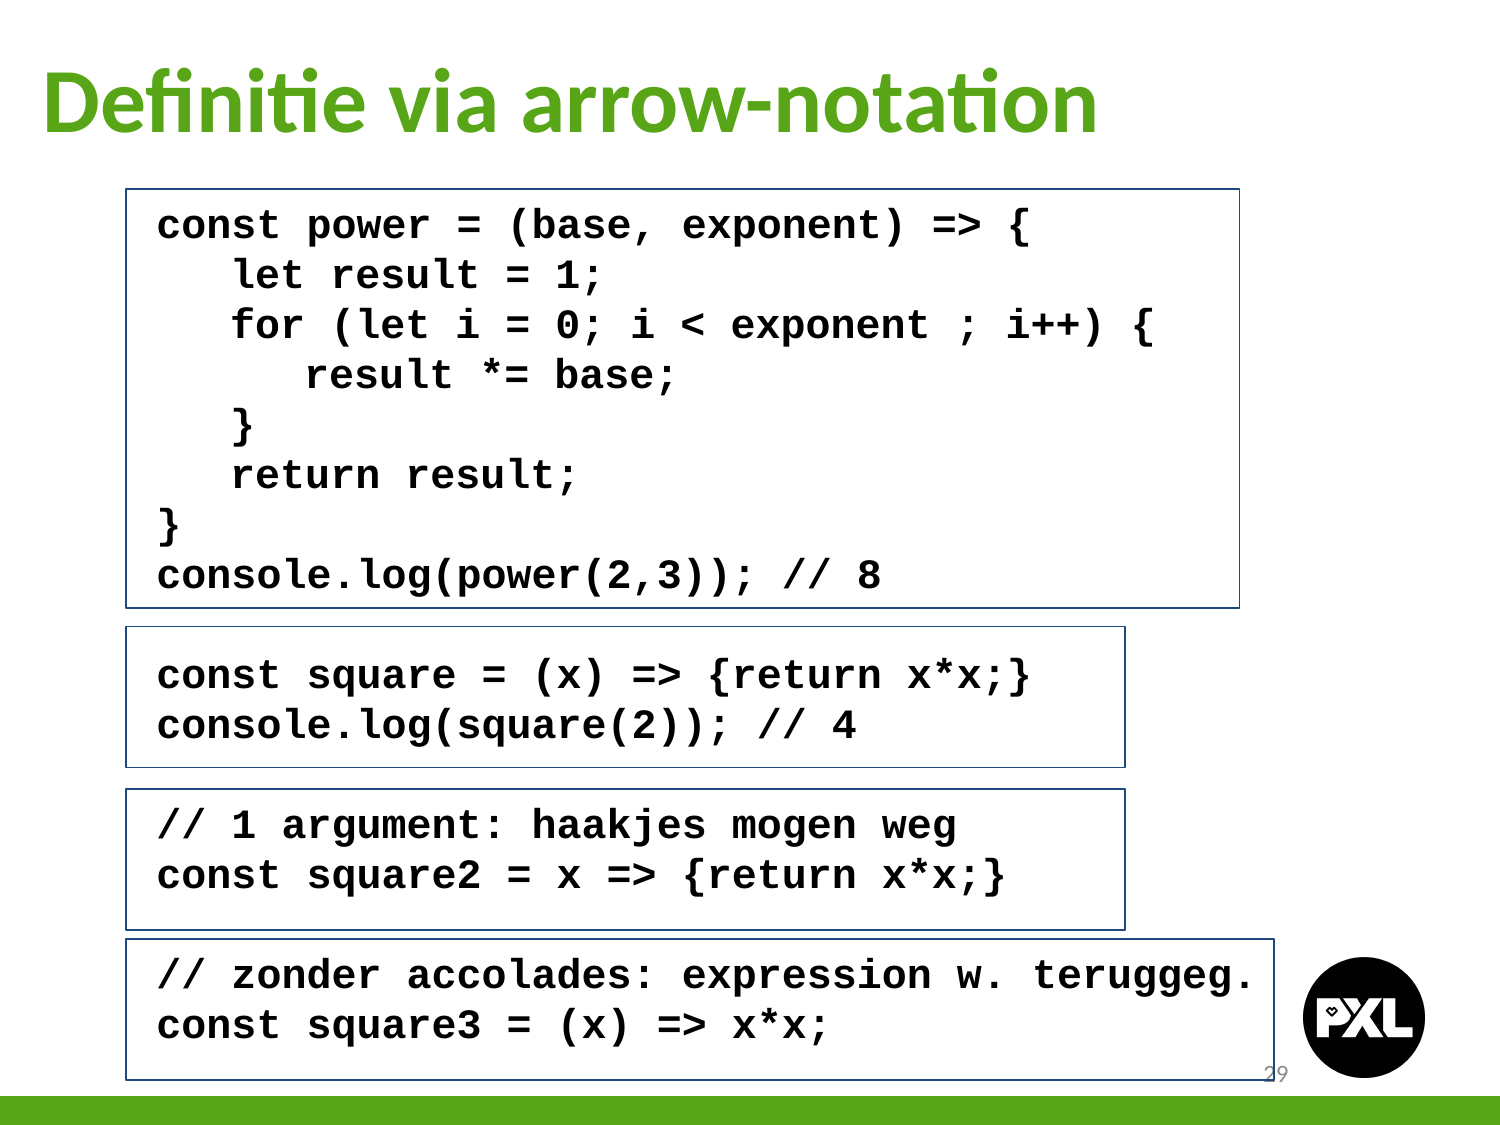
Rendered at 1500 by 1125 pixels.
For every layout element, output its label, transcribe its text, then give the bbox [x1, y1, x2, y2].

text_box Definitie via arrow-notation [27, 33, 1500, 221]
text_box const power = (base, exponent) => { let result = 1; for (let i = 0; i < exponent ; i++) { result *= base; } return result; } console.log(power(2,3)); // 8 const square = (x) => {return x*x;} console.log(square(2)); // 4 // 1 argument: haakjes mogen weg const square2 = x => {return x*x;} // zonder accolades: expression w. teruggeg. const square3 = (x) => x*x; [141, 790, 1124, 929]
text_box const power = (base, exponent) => { let result = 1; for (let i = 0; i < exponent ; i++) { result *= base; } return result; } console.log(power(2,3)); // 8 const square = (x) => {return x*x;} console.log(square(2)); // 4 // 1 argument: haakjes mogen weg const square2 = x => {return x*x;} // zonder accolades: expression w. teruggeg. const square3 = (x) => x*x; [141, 627, 1124, 767]
text_box const power = (base, exponent) => { let result = 1; for (let i = 0; i < exponent ; i++) { result *= base; } return result; } console.log(power(2,3)); // 8 const square = (x) => {return x*x;} console.log(square(2)); // 4 // 1 argument: haakjes mogen weg const square2 = x => {return x*x;} // zonder accolades: expression w. teruggeg. const square3 = (x) => x*x; [141, 188, 1430, 1125]
text_box const power = (base, exponent) => { let result = 1; for (let i = 0; i < exponent ; i++) { result *= base; } return result; } console.log(power(2,3)); // 8 const square = (x) => {return x*x;} console.log(square(2)); // 4 // 1 argument: haakjes mogen weg const square2 = x => {return x*x;} // zonder accolades: expression w. teruggeg. const square3 = (x) => x*x; [141, 940, 1273, 1079]
text_box const power = (base, exponent) => { let result = 1; for (let i = 0; i < exponent ; i++) { result *= base; } return result; } console.log(power(2,3)); // 8 const square = (x) => {return x*x;} console.log(square(2)); // 4 // 1 argument: haakjes mogen weg const square2 = x => {return x*x;} // zonder accolades: expression w. teruggeg. const square3 = (x) => x*x; [141, 190, 1239, 607]
